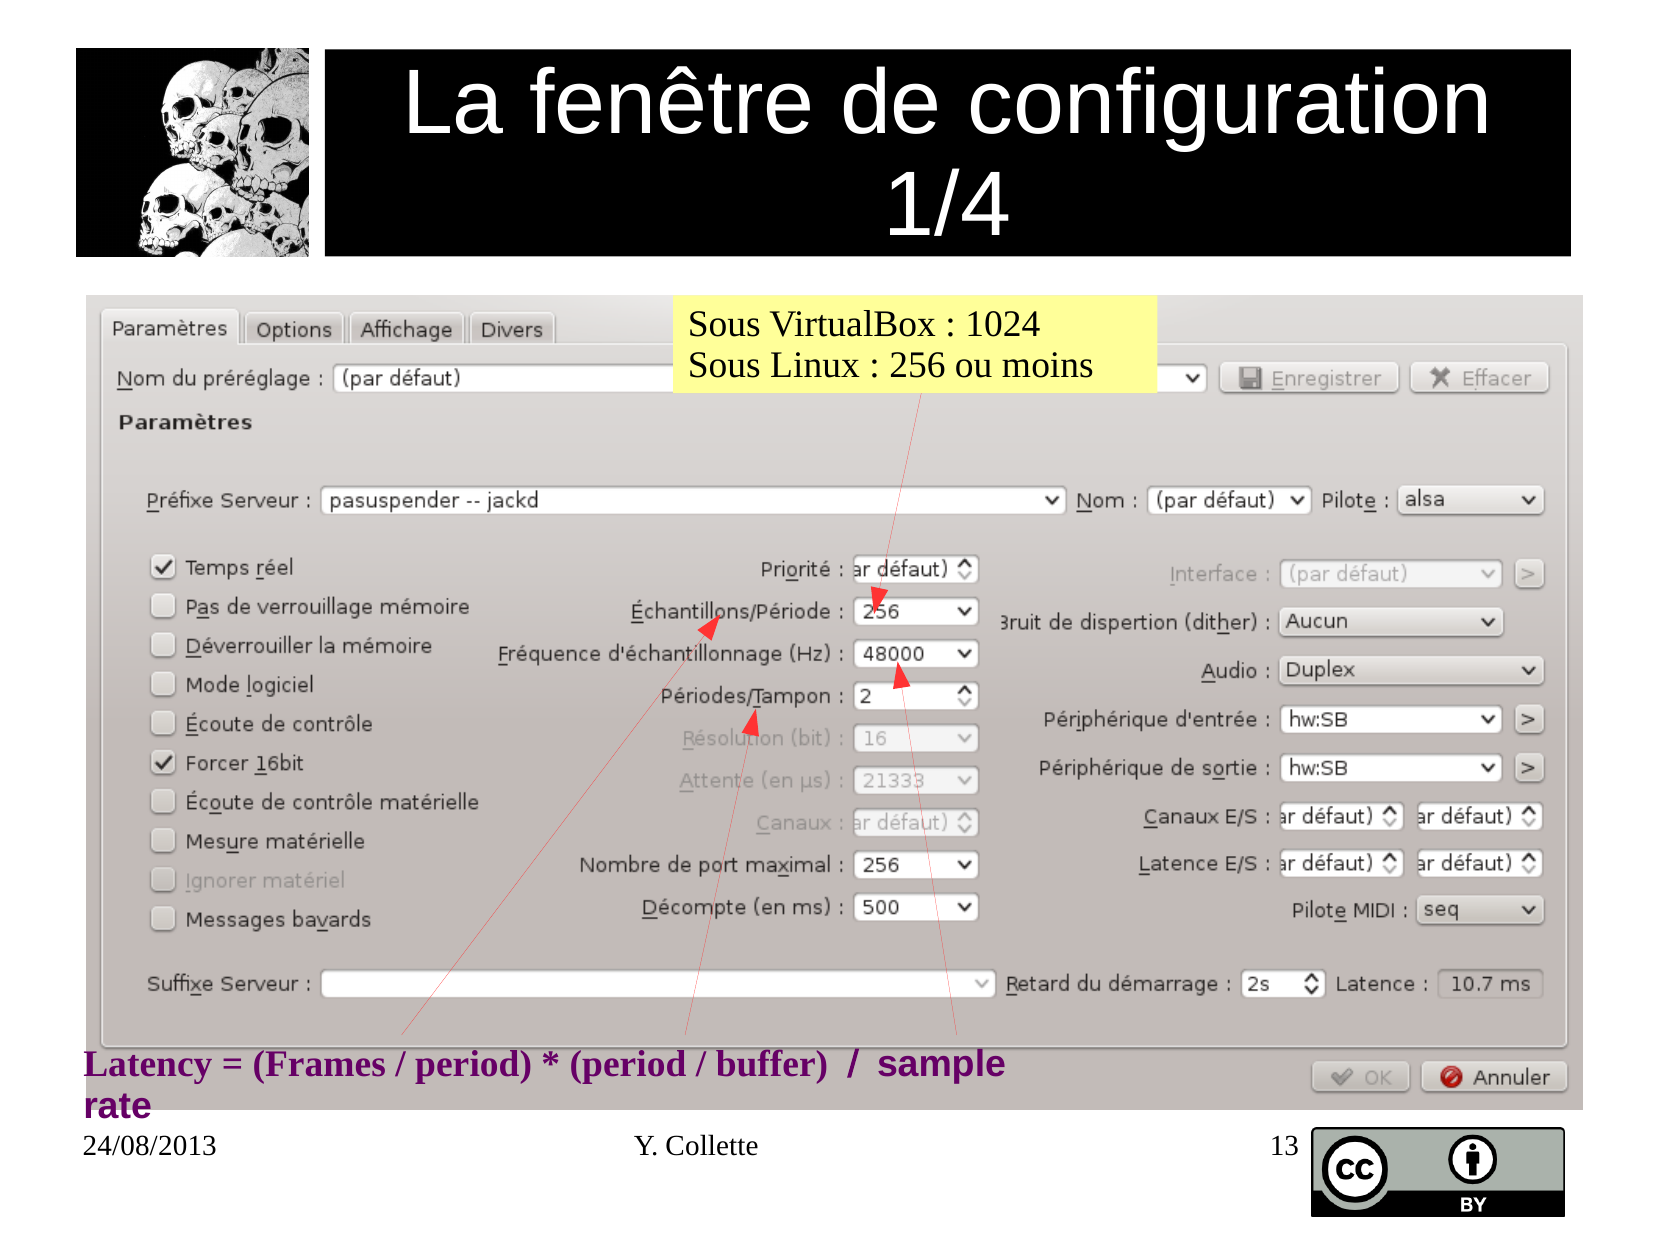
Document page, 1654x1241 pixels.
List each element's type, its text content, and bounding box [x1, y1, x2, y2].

text_box Latency = (Frames / period) * (period / buffer) / sample rate [68, 1035, 1099, 1134]
text_box Sous VirtualBox : 1024 Sous Linux : 256 ou moins [673, 295, 1158, 394]
picture [76, 48, 309, 257]
picture [86, 295, 1583, 1110]
picture [1311, 1127, 1565, 1217]
title La fenêtre de configuration 1/4 [324, 49, 1571, 257]
